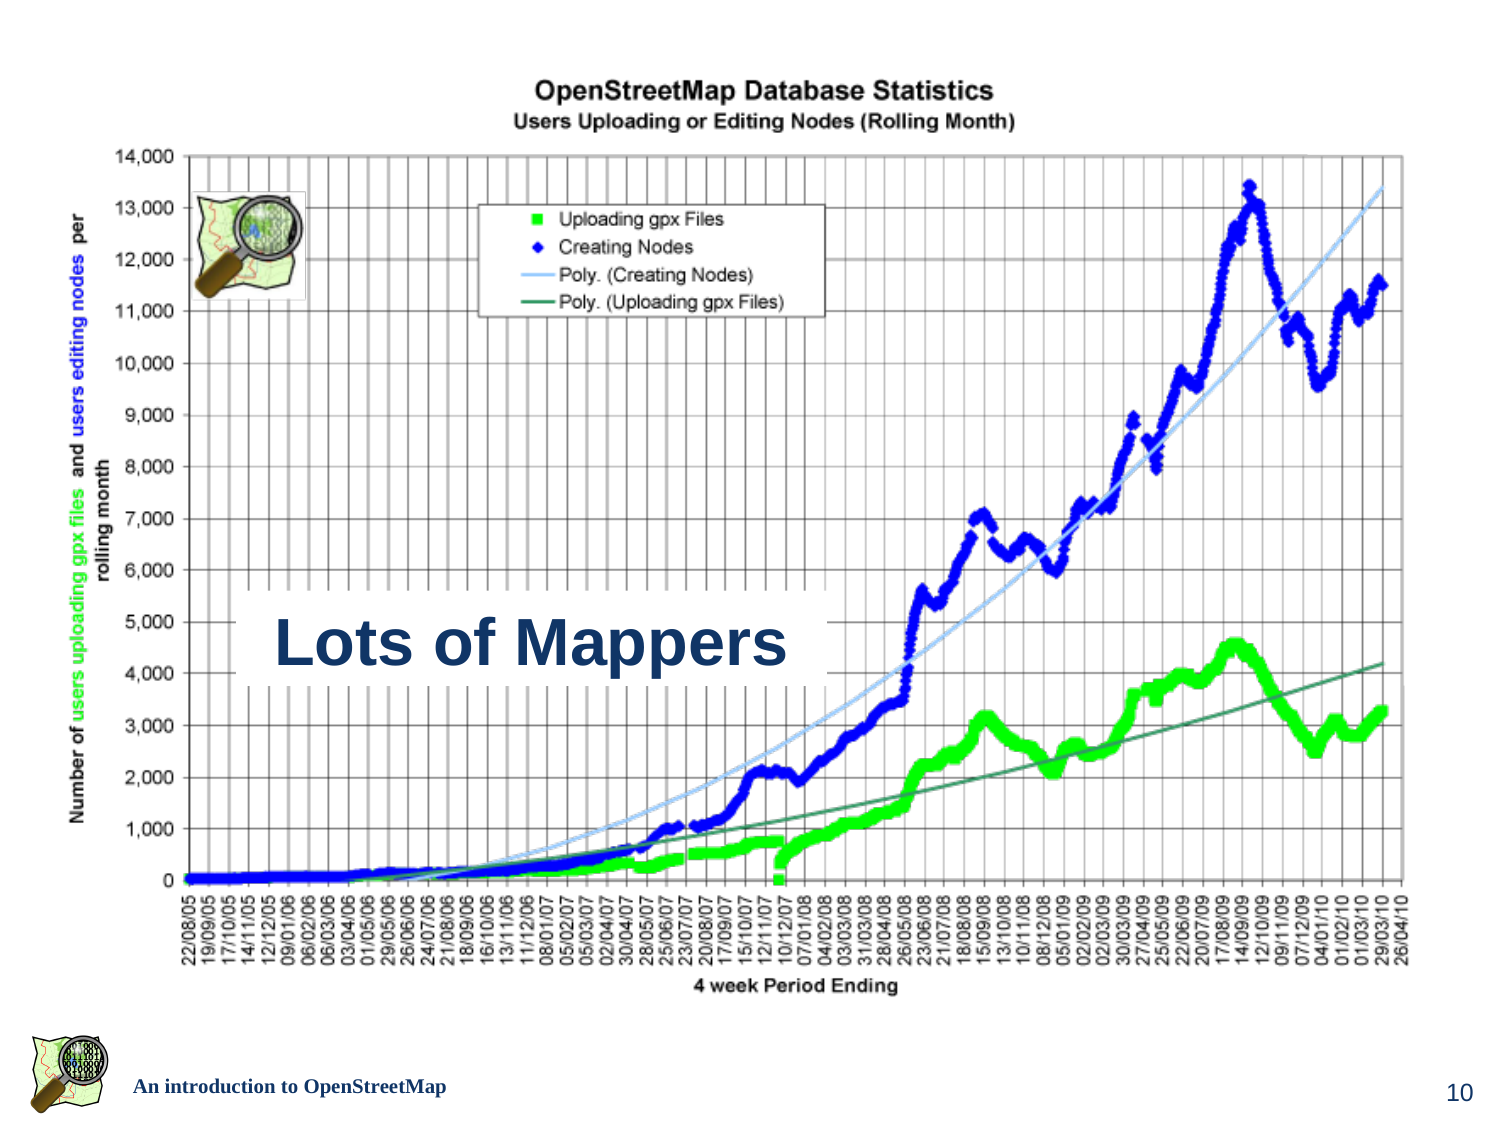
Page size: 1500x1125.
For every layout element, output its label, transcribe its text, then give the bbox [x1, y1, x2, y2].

title Lots of Mappers [236, 590, 827, 686]
picture [60, 67, 1418, 1004]
picture [29, 1033, 110, 1114]
